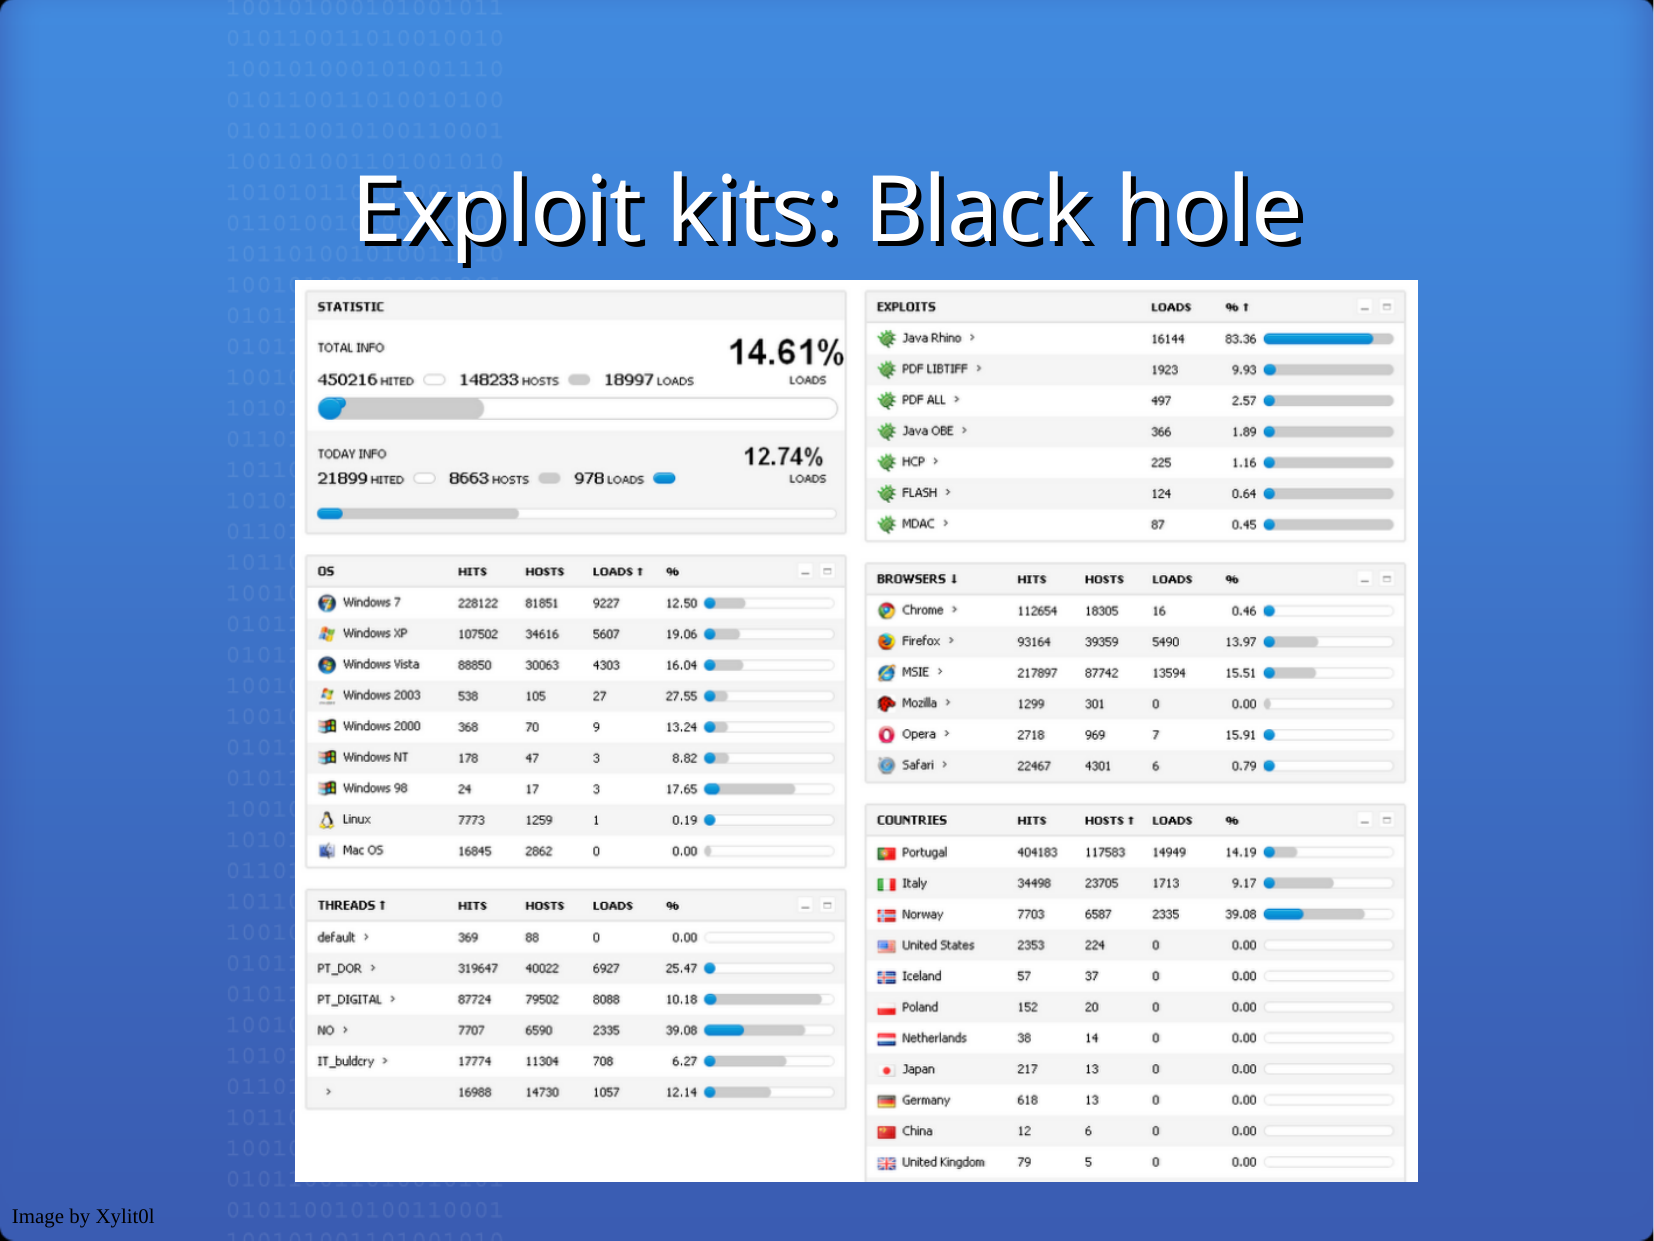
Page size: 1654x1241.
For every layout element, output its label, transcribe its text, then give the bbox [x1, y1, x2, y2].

picture [0, 0, 1654, 1241]
title Exploit kits: Black hole [121, 102, 1534, 310]
text_box Image by Xylit0l [11, 1204, 529, 1237]
